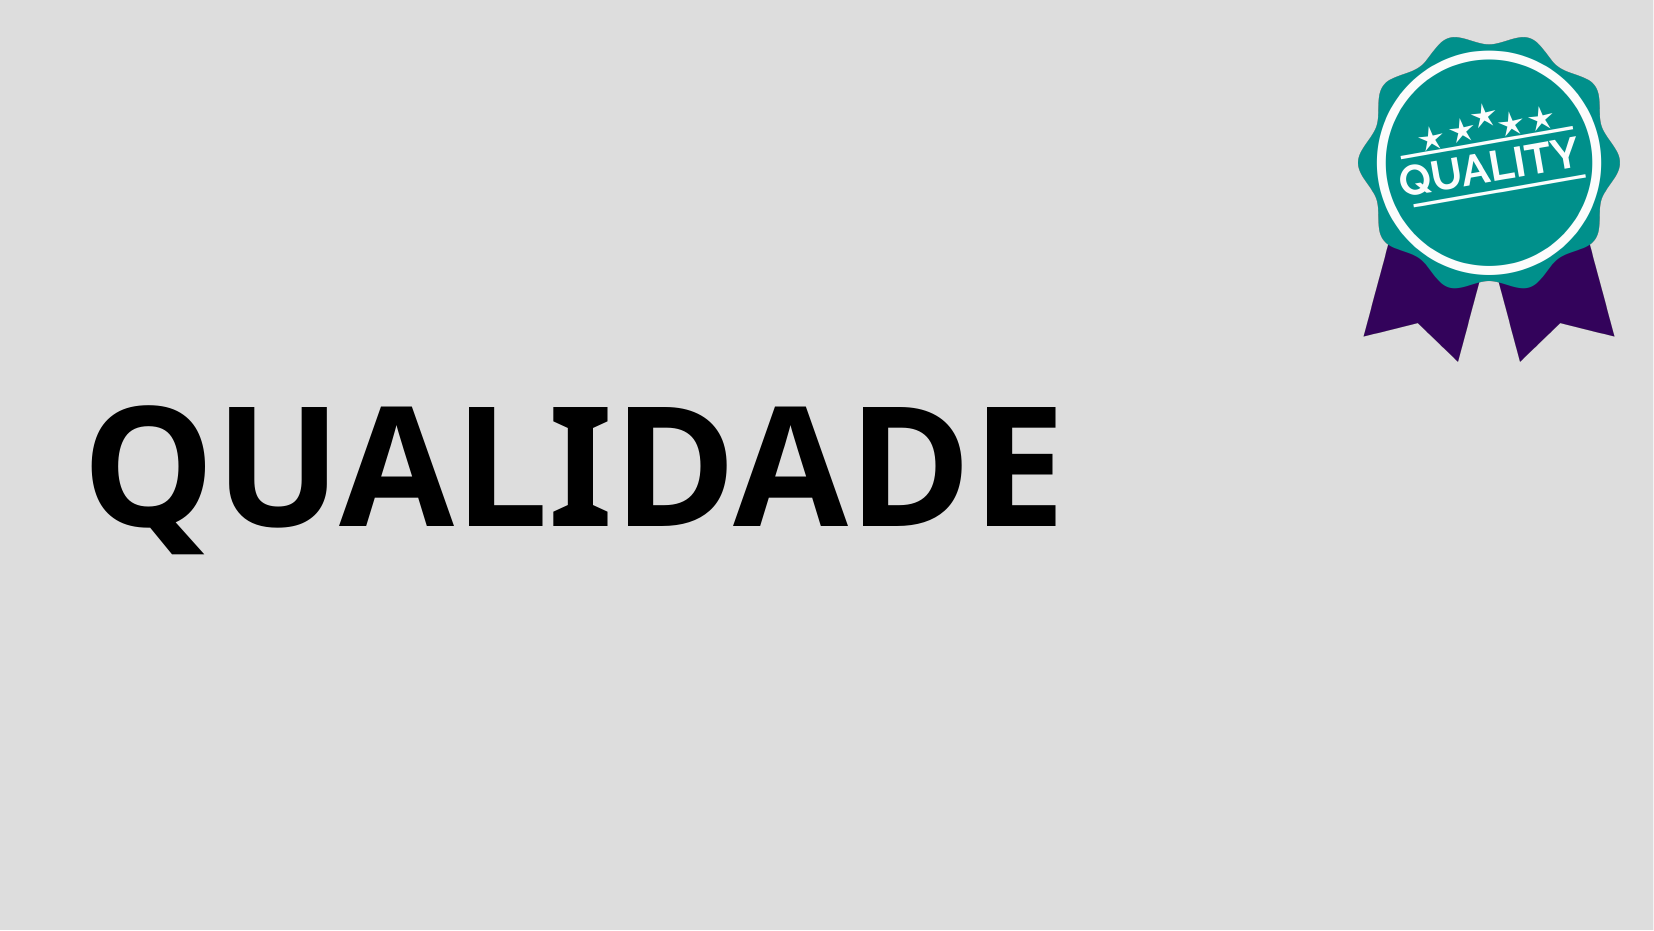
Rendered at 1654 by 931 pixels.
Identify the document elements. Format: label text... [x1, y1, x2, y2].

picture [1358, 37, 1620, 362]
subtitle QUALIDADE [82, 37, 1571, 886]
